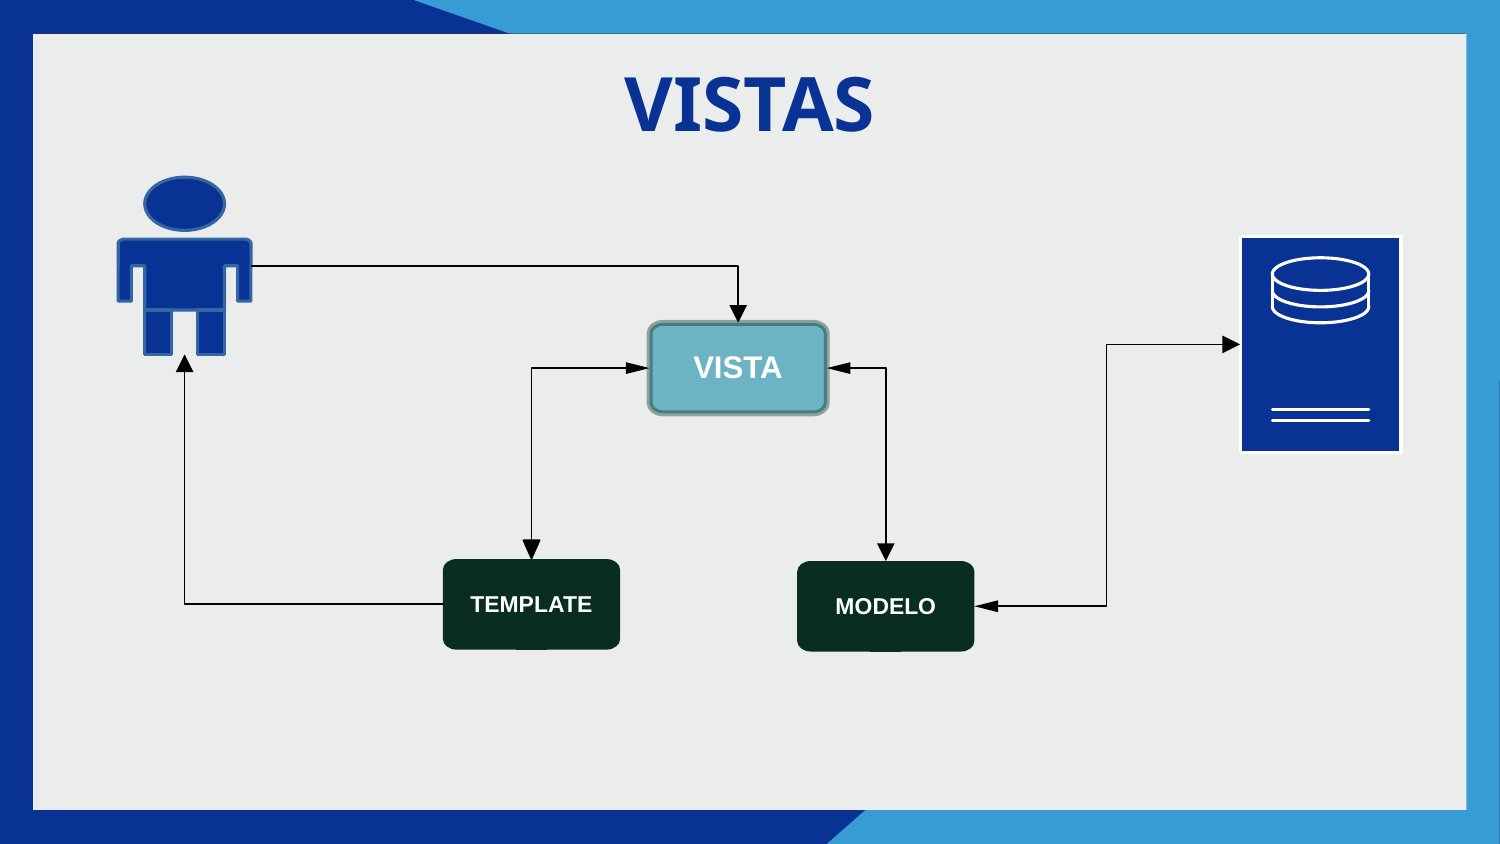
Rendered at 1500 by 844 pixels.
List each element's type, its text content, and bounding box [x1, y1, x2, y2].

text_box [144, 177, 225, 231]
text_box MODELO [797, 561, 975, 652]
text_box VISTA [649, 322, 827, 414]
text_box [118, 239, 252, 355]
text_box TEMPLATE [442, 559, 621, 650]
text_box [1240, 236, 1401, 453]
title VISTAS [34, 36, 1466, 178]
